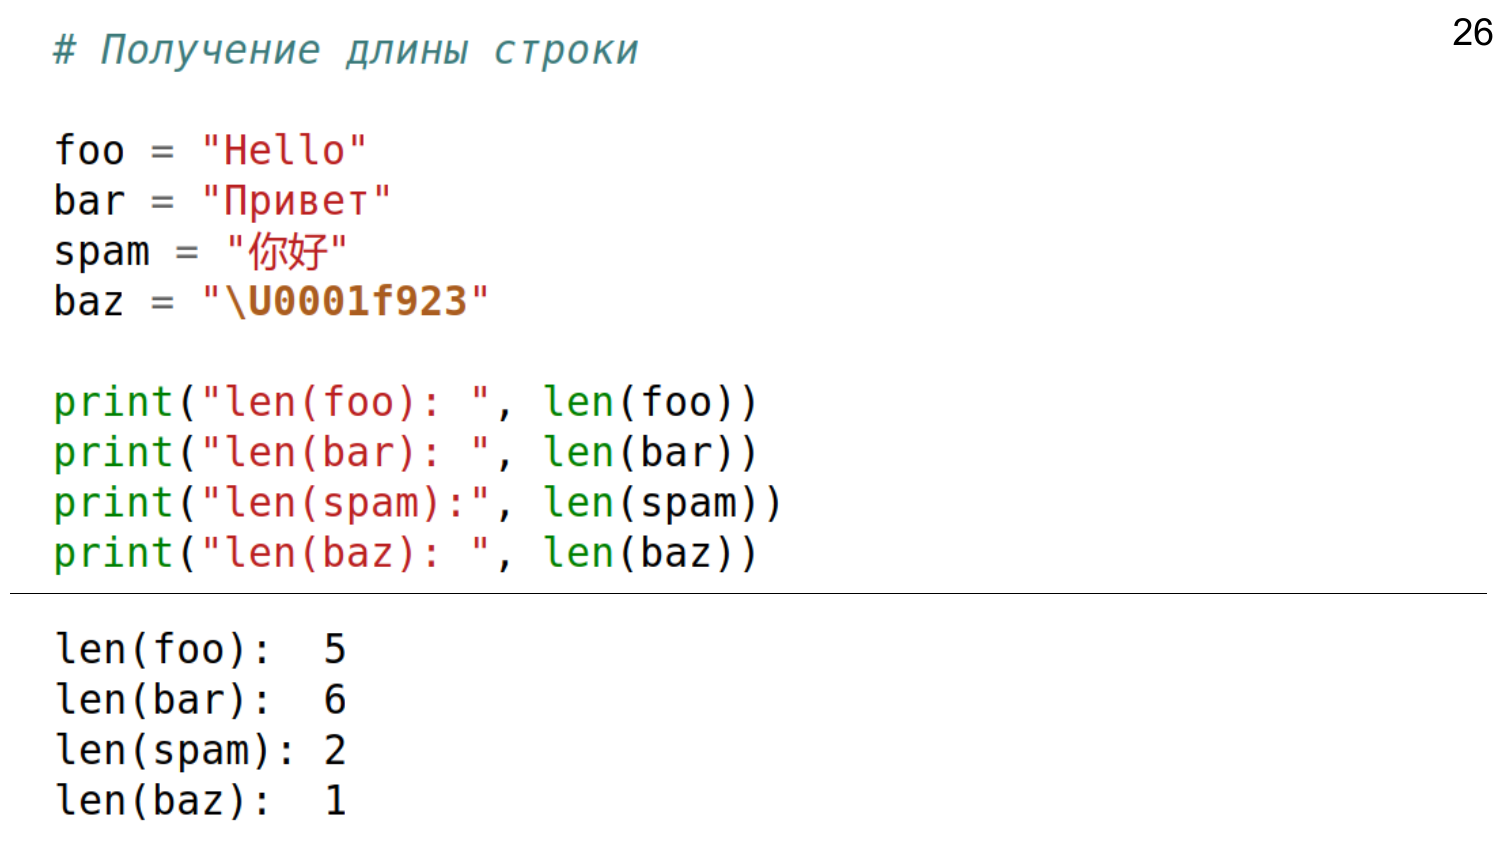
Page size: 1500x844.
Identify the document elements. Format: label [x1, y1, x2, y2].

picture [47, 617, 364, 827]
picture [47, 19, 793, 586]
